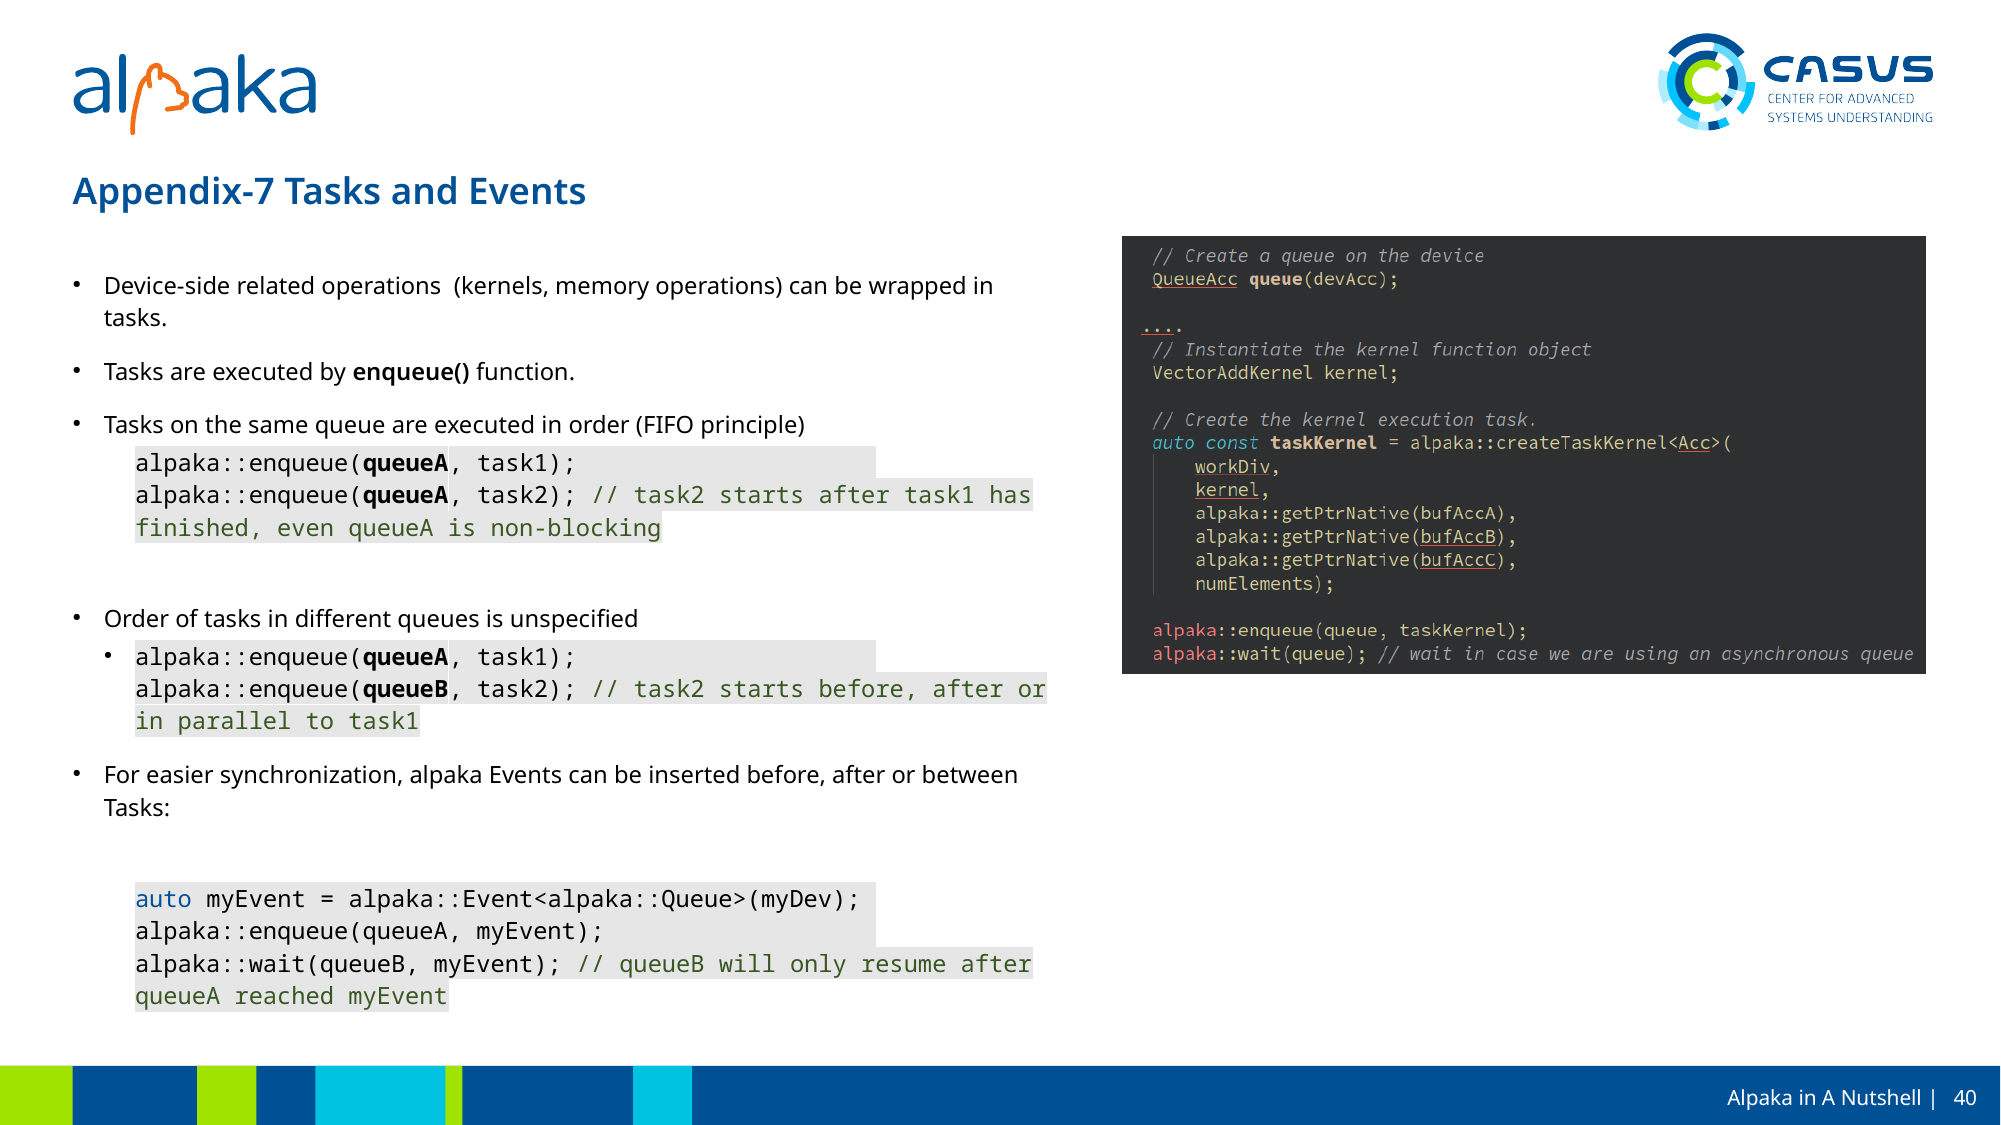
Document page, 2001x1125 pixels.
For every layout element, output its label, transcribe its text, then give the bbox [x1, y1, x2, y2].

picture [1658, 33, 1933, 131]
list Appendix-7 Tasks and Events Device-side related operations (kernels, memory operations) can be wrapped in tasks. Tasks are executed by enqueue() function. Tasks on the same queue are executed in order (FIFO principle) alpaka::enqueue(queueA, task1); alpaka::enqueue(queueA, task2); // task2 starts after task1 has finished, even queueA is non-blocking Order of tasks in different queues is unspecified alpaka::enqueue(queueA, task1); alpaka::enqueue(queueB, task2); // task2 starts before, after or in parallel to task1 For easier synchronization, alpaka Events can be inserted before, after or between Tasks: auto myEvent = alpaka::Event<alpaka::Queue>(myDev); alpaka::enqueue(queueA, myEvent); alpaka::wait(queueB, myEvent); // queueB will only resume after queueA reached myEvent [72, 165, 1052, 1016]
picture [72, 53, 317, 136]
picture [1122, 236, 1926, 674]
title [70, 54, 1620, 151]
